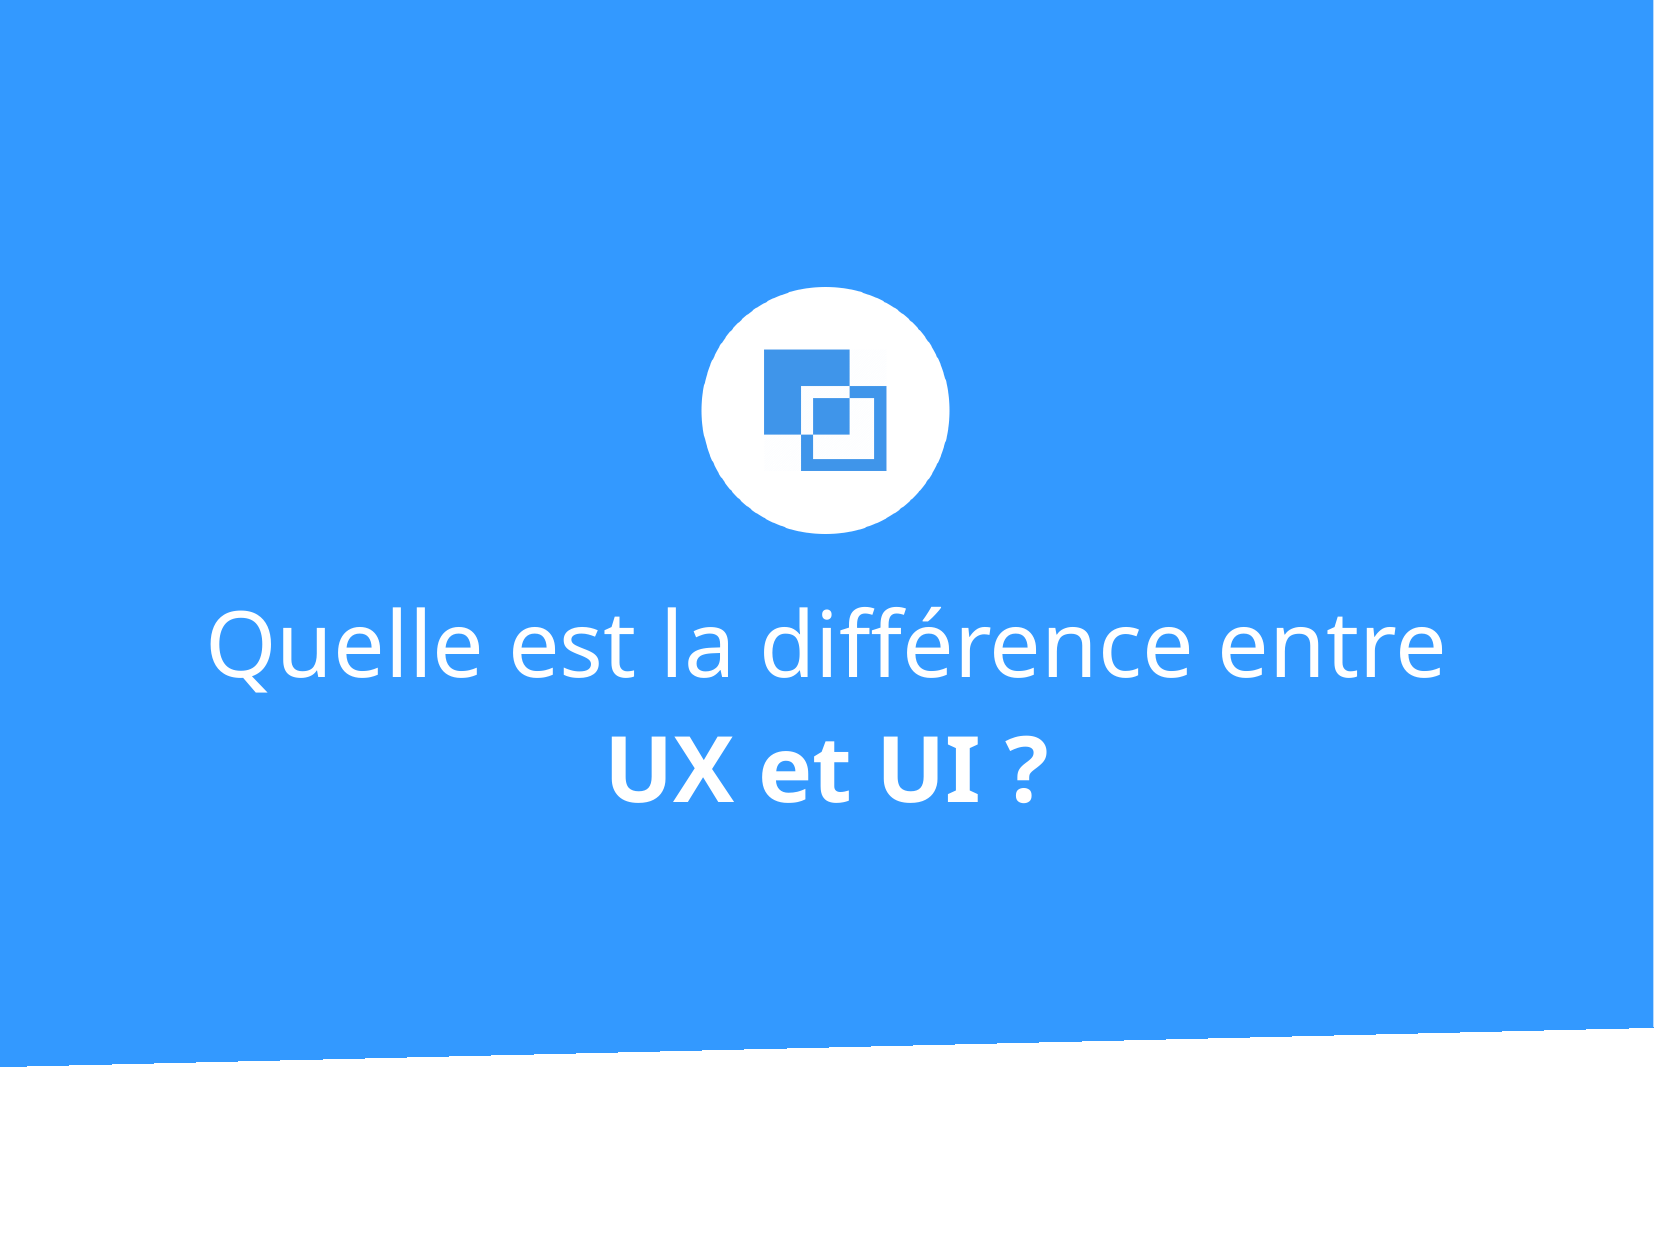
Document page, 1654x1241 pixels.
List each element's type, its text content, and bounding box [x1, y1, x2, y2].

text_box Quelle est la différence entre UX et UI ? [82, 49, 1571, 1109]
picture [687, 283, 963, 537]
text_box [0, 0, 1654, 1067]
